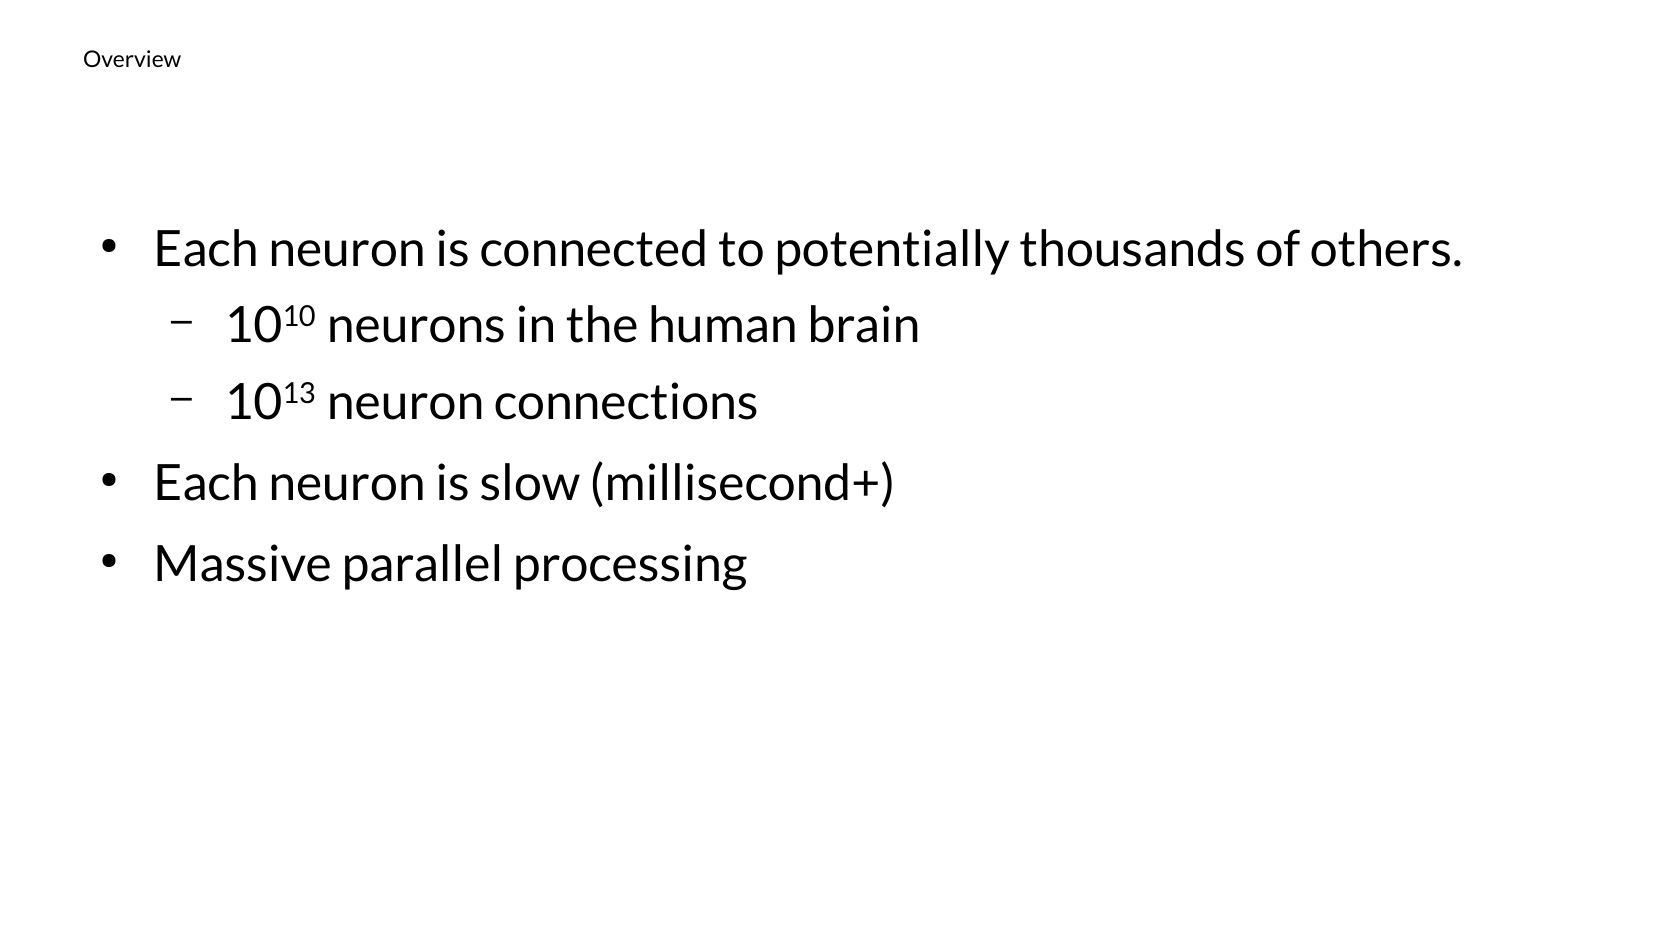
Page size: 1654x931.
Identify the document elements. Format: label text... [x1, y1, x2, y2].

title Overview [83, 0, 1571, 119]
list Each neuron is connected to potentially thousands of others. 1010 neurons in the human brain 1013 neuron connections Each neuron is slow (millisecond+) Massive parallel processing [82, 217, 1571, 839]
